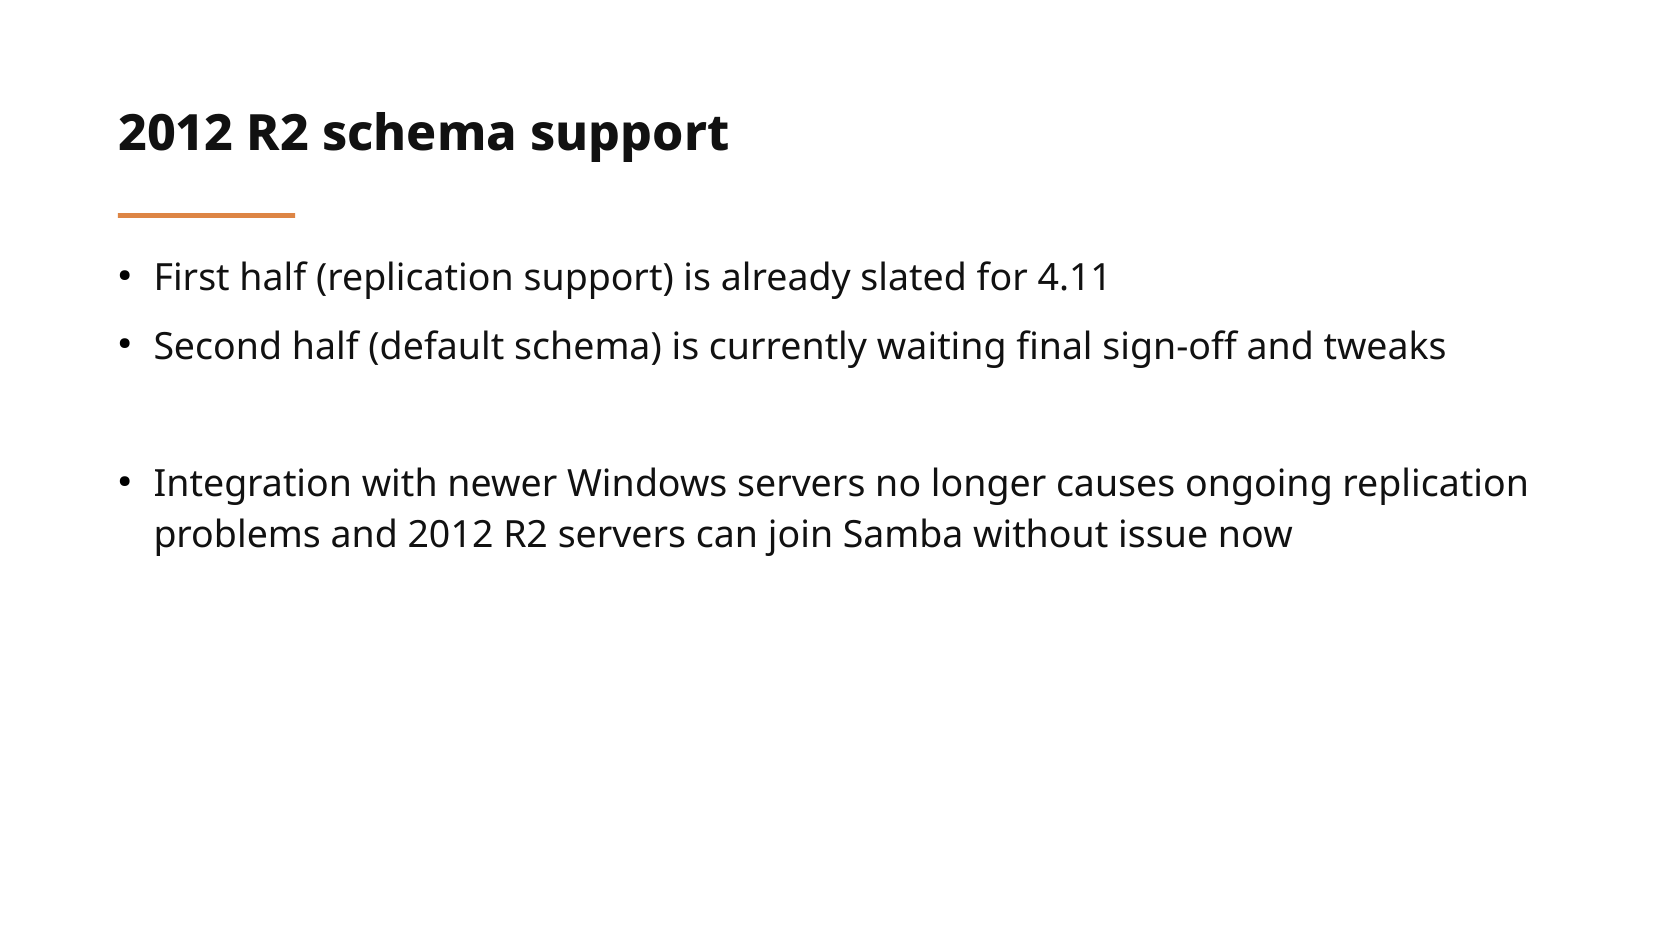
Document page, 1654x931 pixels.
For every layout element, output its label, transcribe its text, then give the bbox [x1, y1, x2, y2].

list First half (replication support) is already slated for 4.11 Second half (default schema) is currently waiting final sign-off and tweaks Integration with newer Windows servers no longer causes ongoing replication problems and 2012 R2 servers can join Samba without issue now [118, 250, 1536, 783]
title 2012 R2 schema support [118, 0, 1536, 166]
